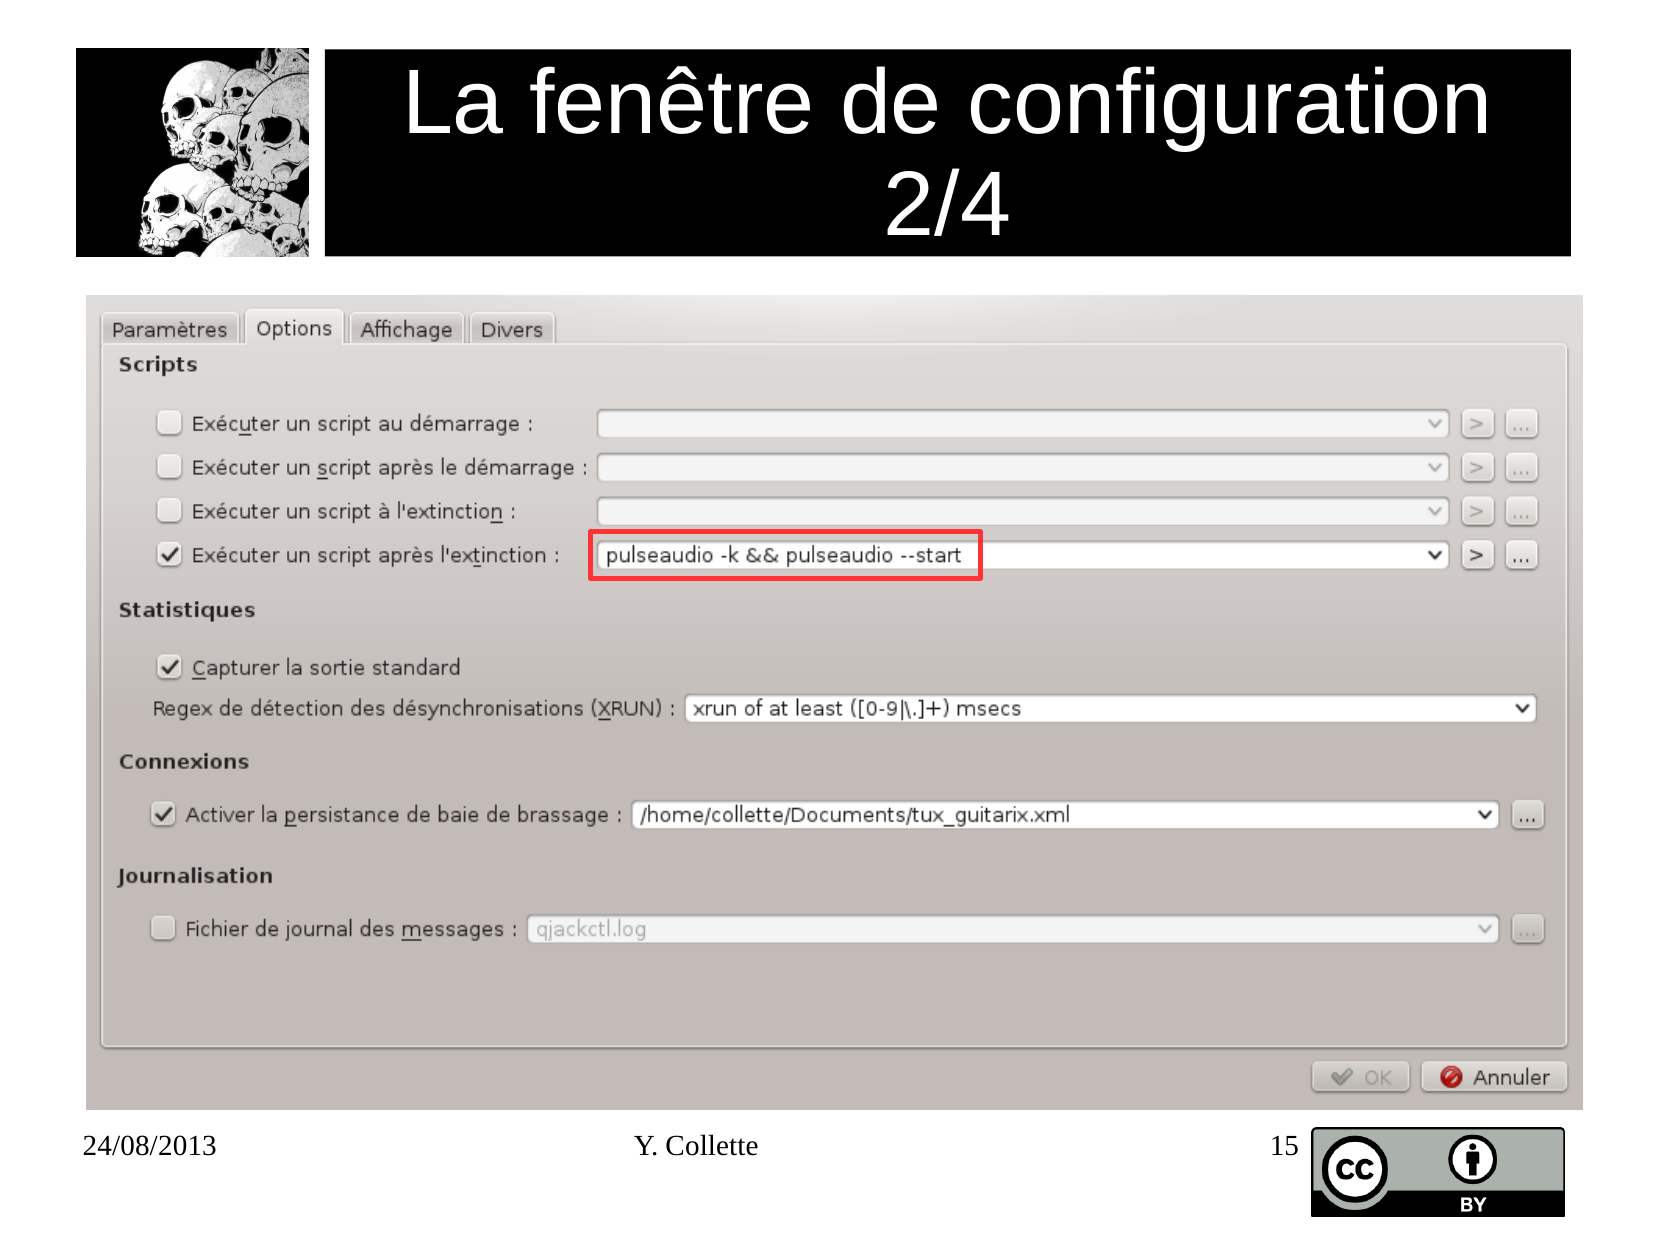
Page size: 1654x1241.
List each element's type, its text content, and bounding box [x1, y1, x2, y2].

picture [86, 295, 1583, 1110]
picture [76, 48, 309, 257]
title La fenêtre de configuration 2/4 [324, 49, 1571, 257]
picture [1311, 1127, 1565, 1217]
